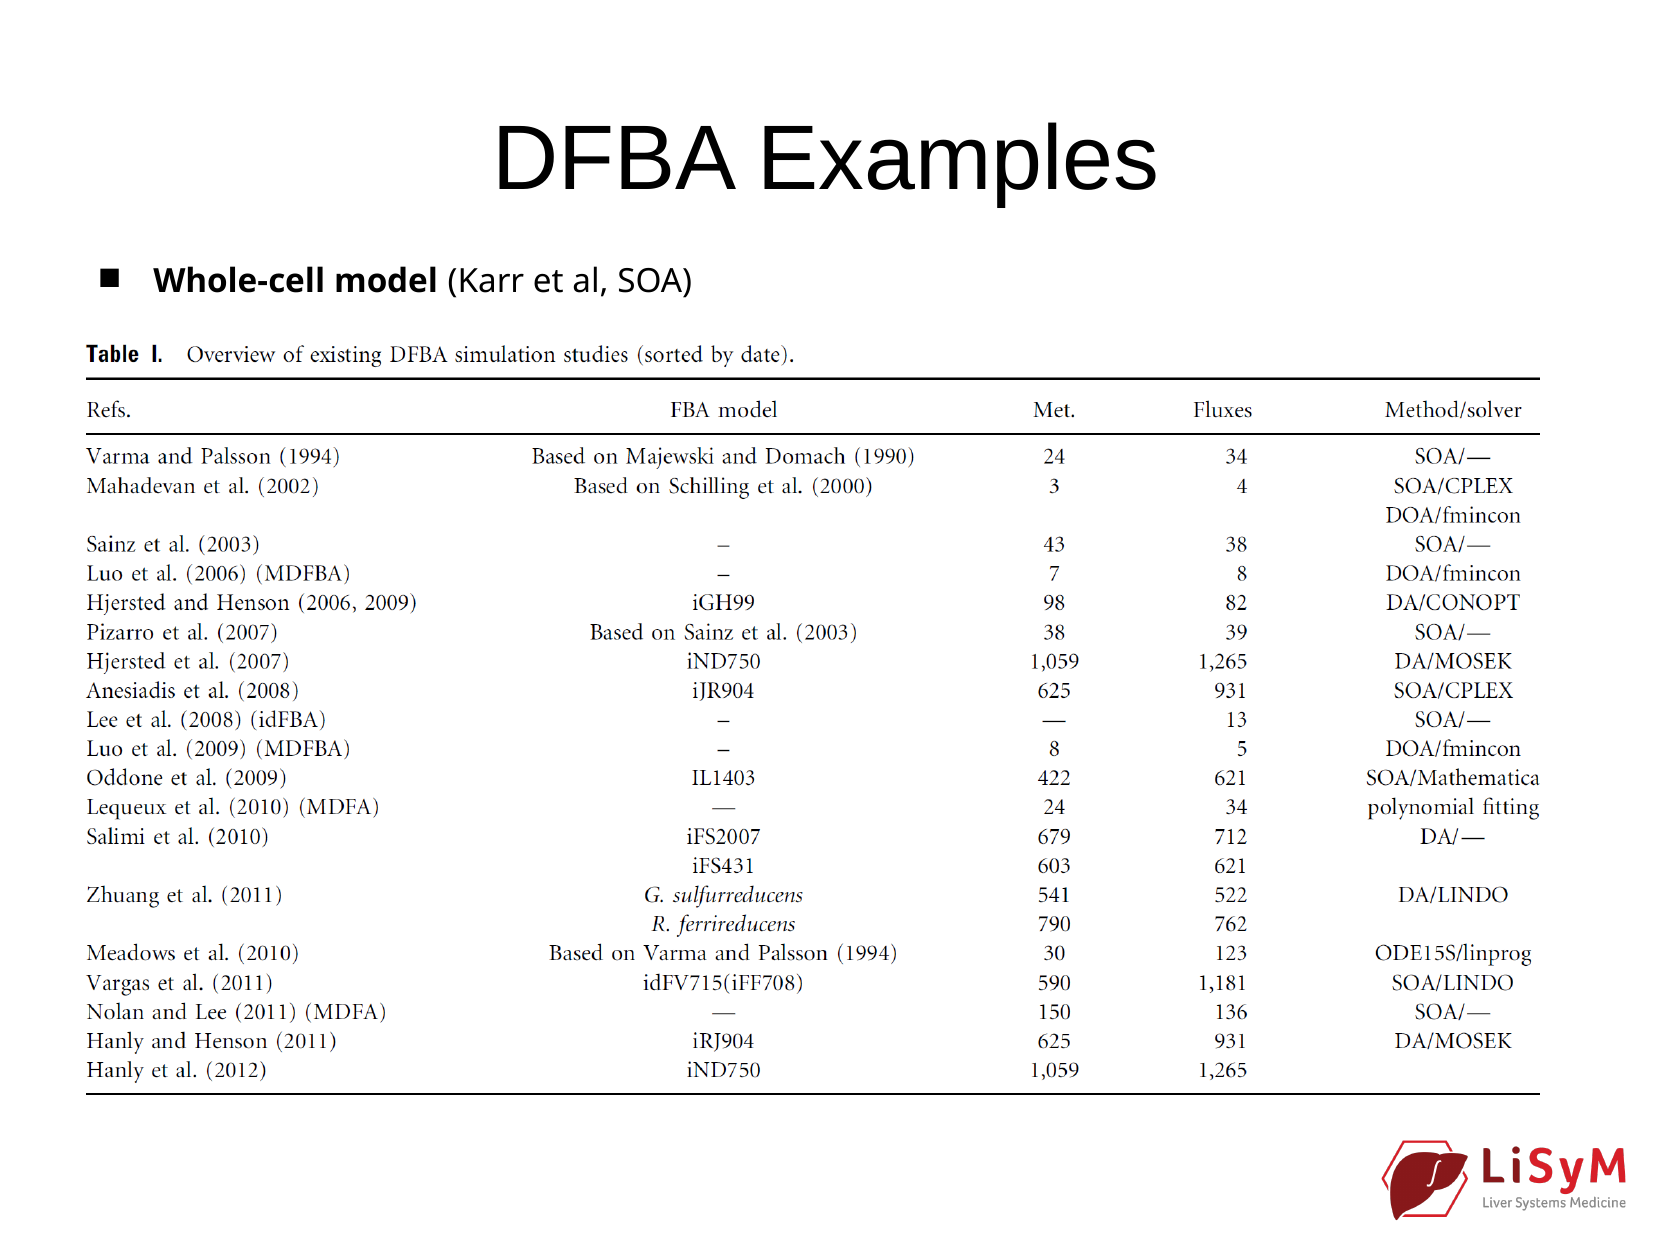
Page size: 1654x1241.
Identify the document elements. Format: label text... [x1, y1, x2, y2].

text_box DFBA Examples [82, 49, 1571, 257]
picture [85, 344, 1540, 1095]
text_box Whole-cell model (Karr et al, SOA) [82, 219, 1215, 939]
picture [1380, 1139, 1627, 1222]
